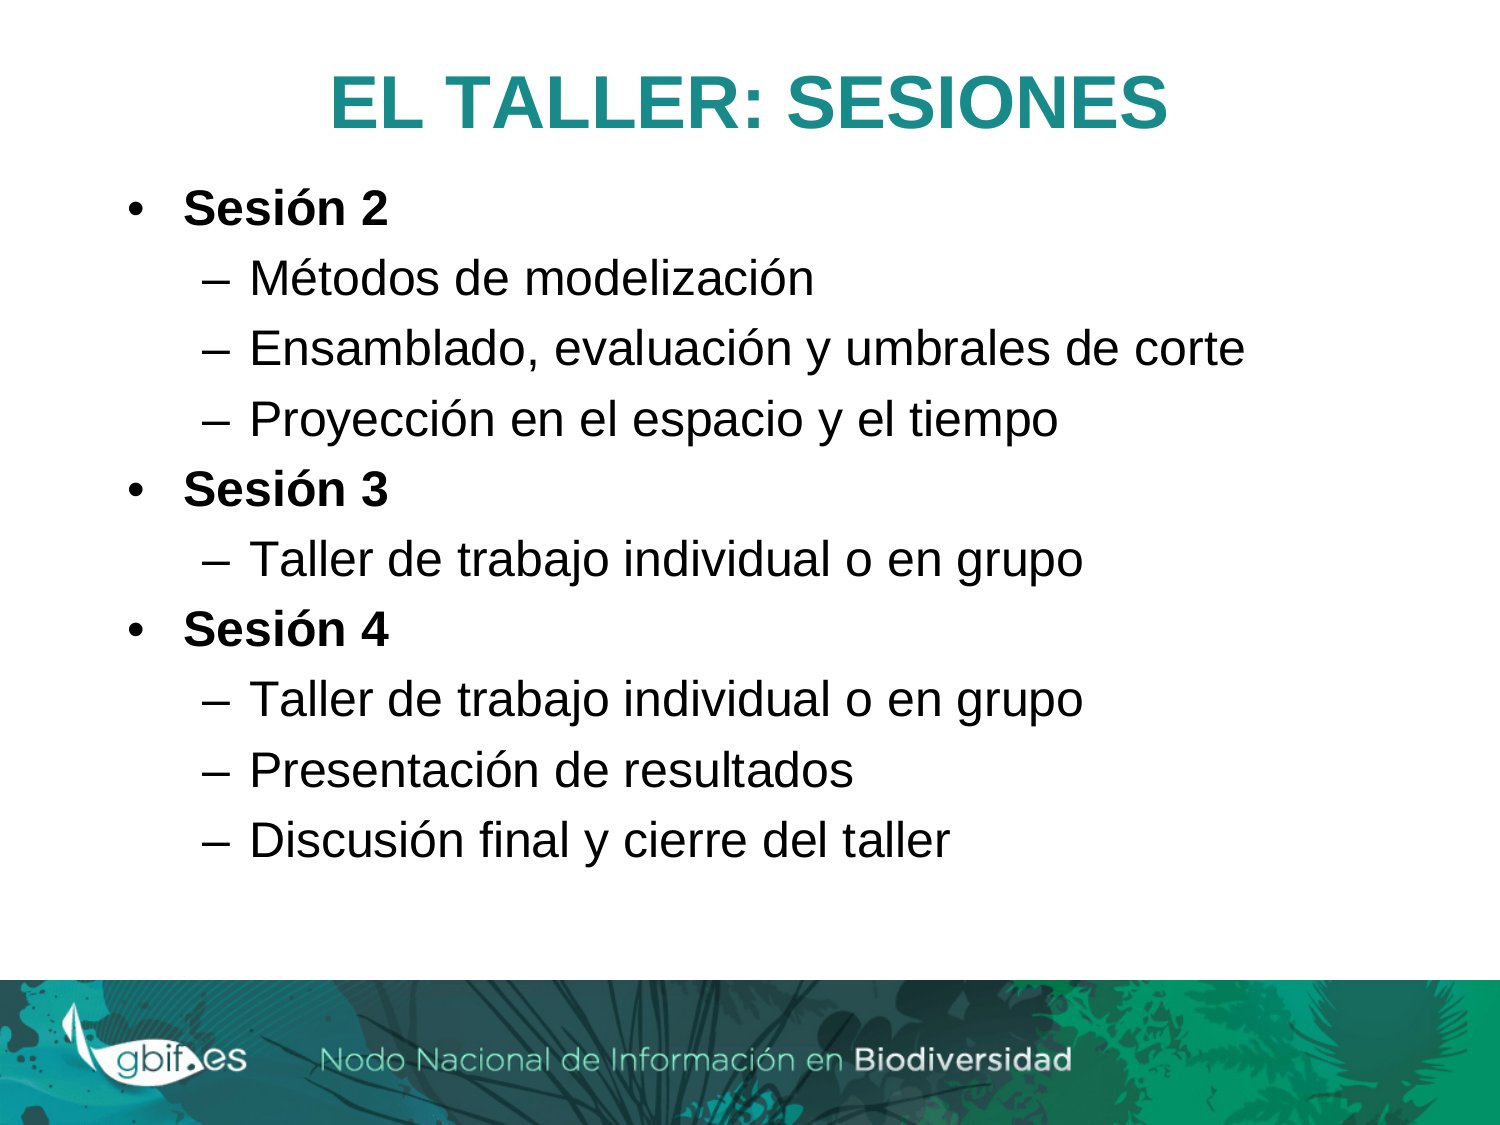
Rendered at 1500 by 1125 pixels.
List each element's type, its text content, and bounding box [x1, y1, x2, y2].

title EL TALLER: SESIONES [112, 32, 1388, 172]
list Sesión 2 Métodos de modelización Ensamblado, evaluación y umbrales de corte Proyección en el espacio y el tiempo Sesión 3 Taller de trabajo individual o en grupo Sesión 4 Taller de trabajo individual o en grupo Presentación de resultados Discusión final y cierre del taller [112, 172, 1388, 955]
picture [0, 980, 1500, 1125]
